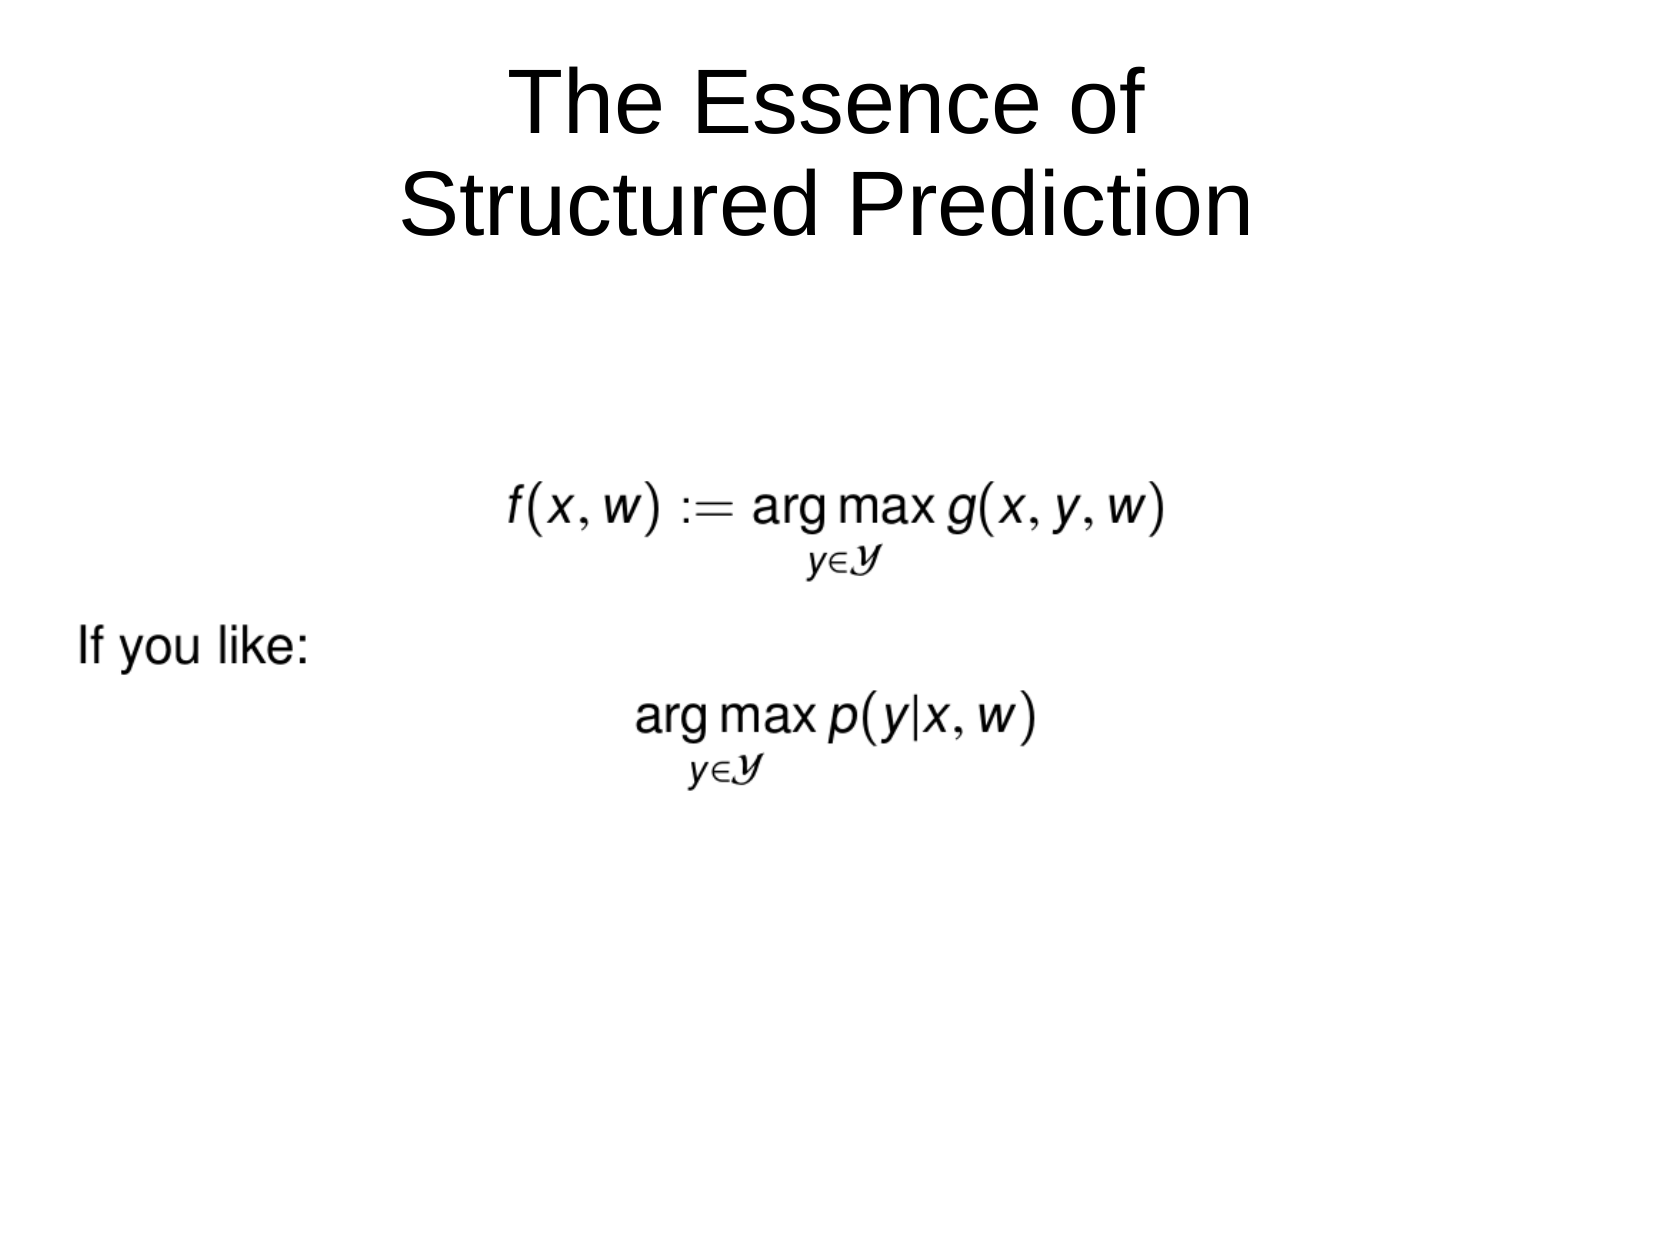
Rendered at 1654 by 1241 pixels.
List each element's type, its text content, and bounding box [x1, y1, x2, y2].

picture [60, 374, 1226, 864]
title The Essence of Structured Prediction [82, 49, 1571, 257]
